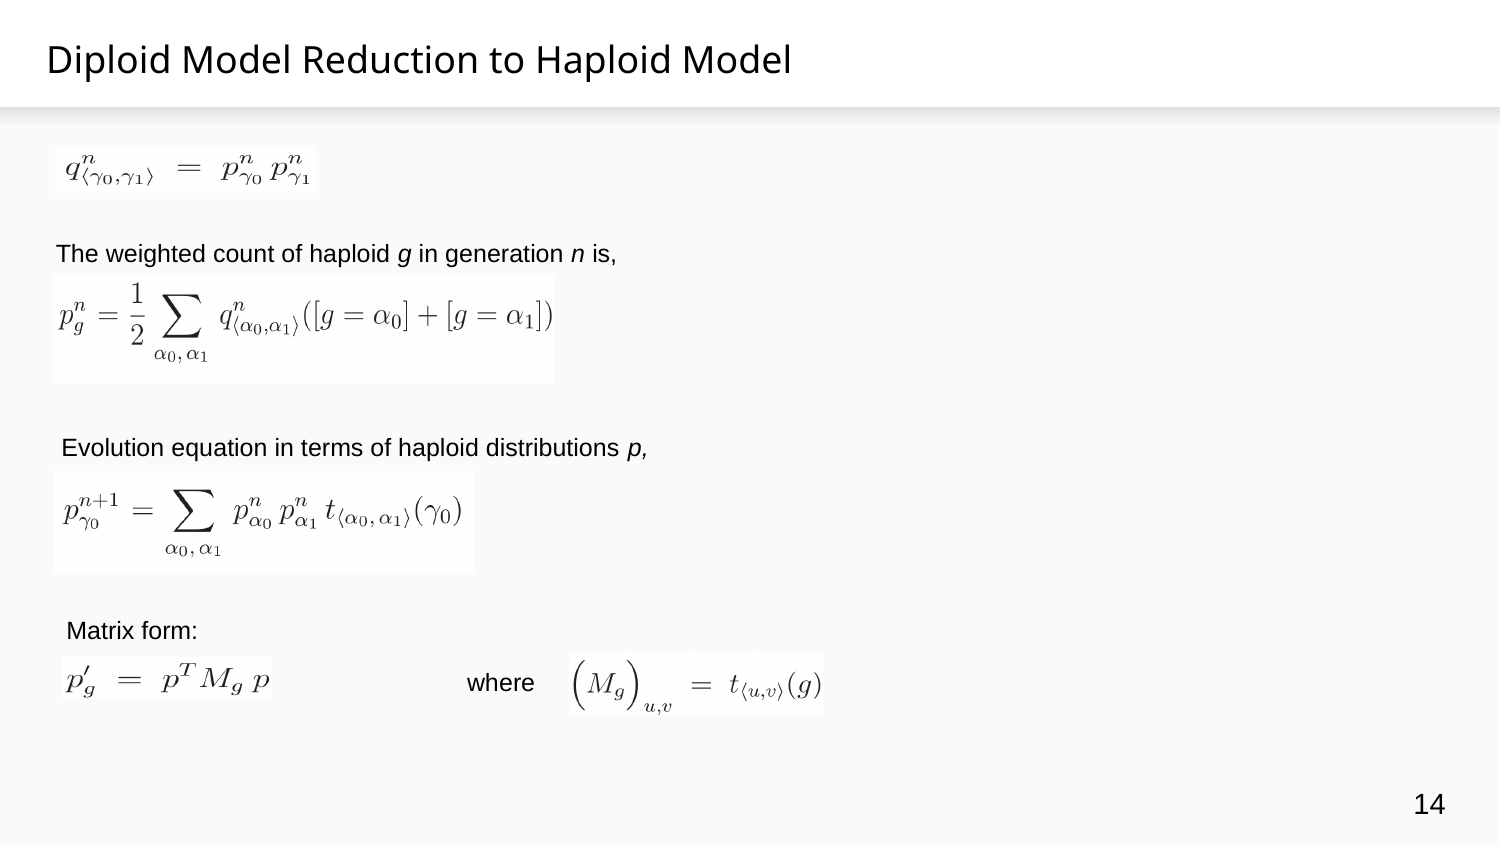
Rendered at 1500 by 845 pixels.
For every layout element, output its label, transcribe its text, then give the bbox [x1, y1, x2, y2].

picture [62, 657, 272, 698]
picture [55, 146, 317, 193]
text_box Matrix form: [51, 609, 214, 654]
picture [569, 652, 824, 715]
title Diploid Model Reduction to Haploid Model [46, 9, 1495, 109]
text_box where [452, 661, 551, 706]
text_box Evolution equation in terms of haploid distributions p, [46, 426, 664, 471]
text_box The weighted count of haploid g in generation n is, [40, 232, 633, 277]
picture [52, 274, 554, 383]
picture [54, 471, 474, 573]
